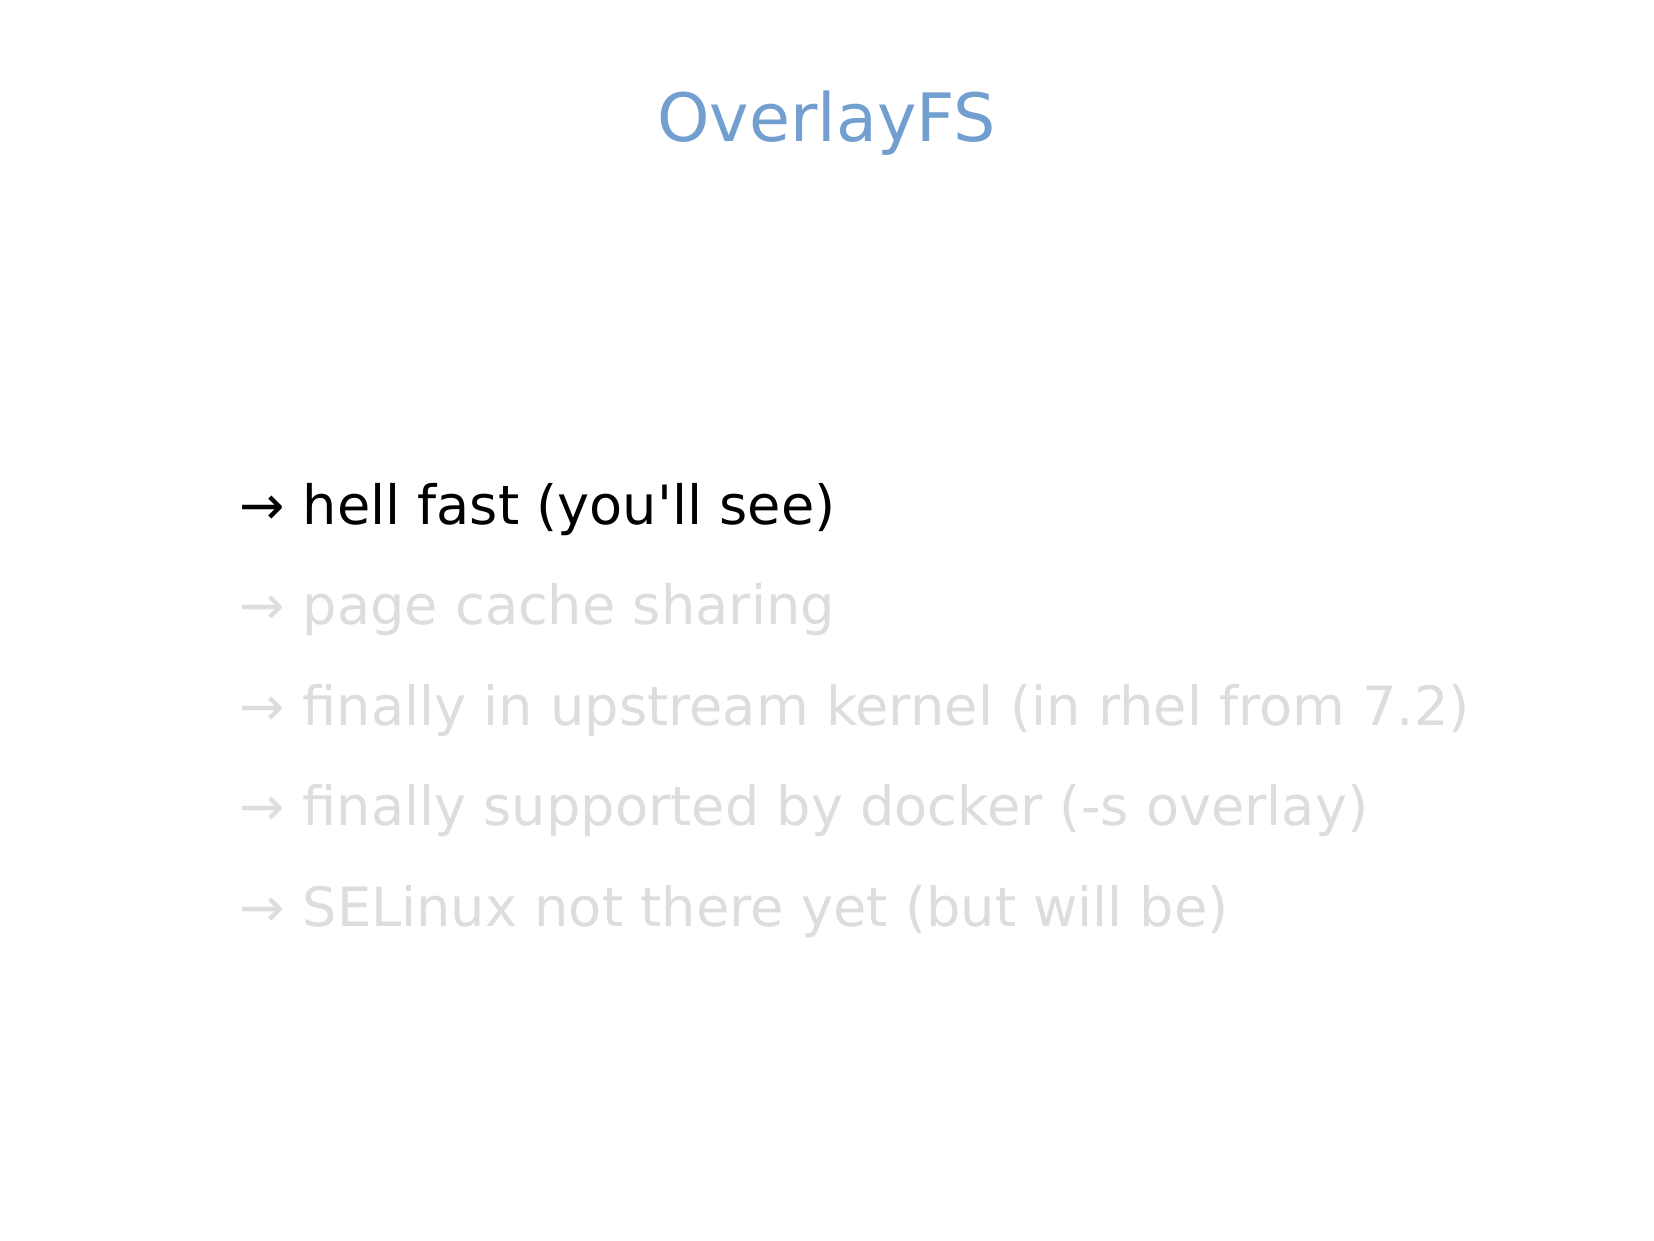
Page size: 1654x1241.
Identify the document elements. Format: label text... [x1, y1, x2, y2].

text_box → hell fast (you'll see) → page cache sharing → finally in upstream kernel (in rhel from 7.2) → finally supported by docker (-s overlay) → SELinux not there yet (but will be) [225, 435, 1516, 946]
text_box OverlayFS [642, 72, 1012, 166]
